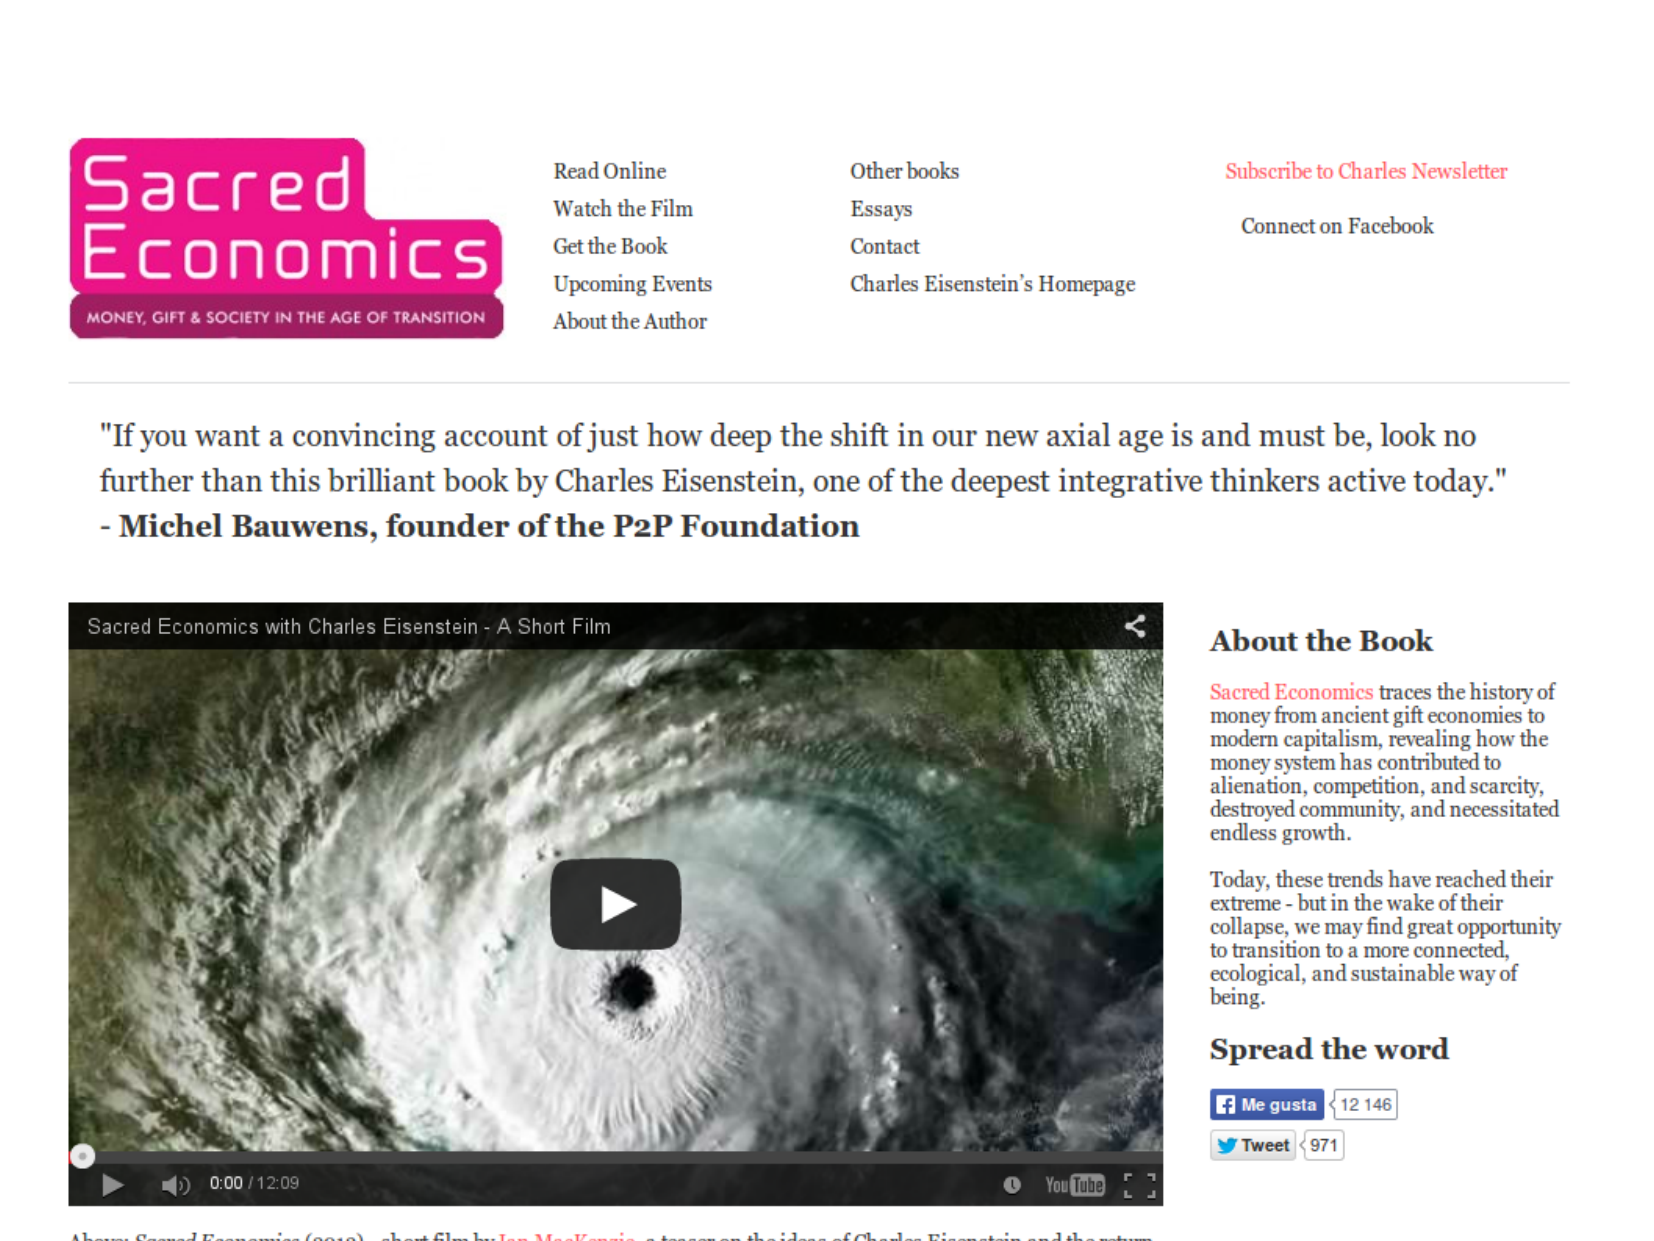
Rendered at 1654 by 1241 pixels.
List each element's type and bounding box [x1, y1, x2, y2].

picture [25, 118, 1628, 1241]
